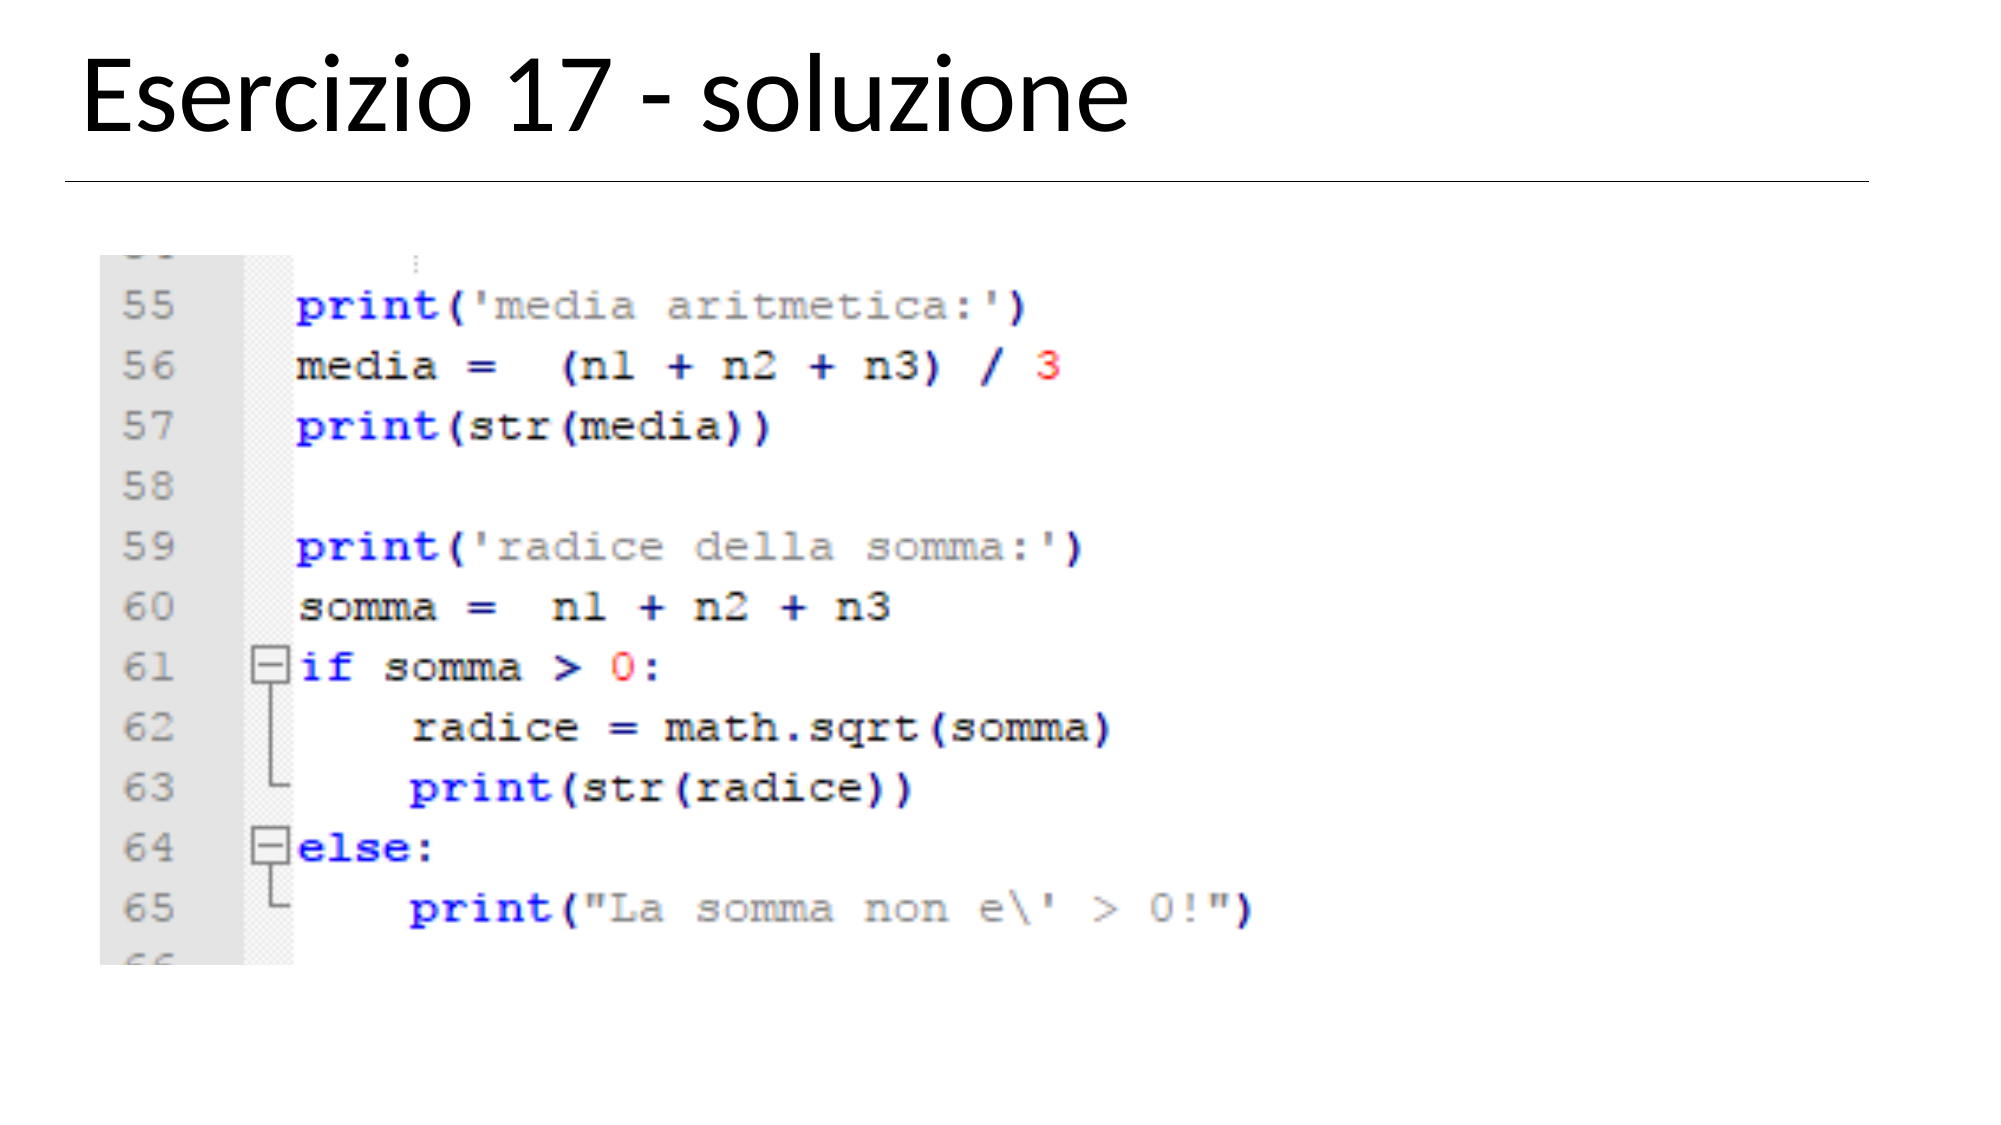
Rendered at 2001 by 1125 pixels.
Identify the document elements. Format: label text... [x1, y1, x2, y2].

text_box Esercizio 17 - soluzione [64, 26, 1899, 184]
picture [99, 255, 1899, 965]
